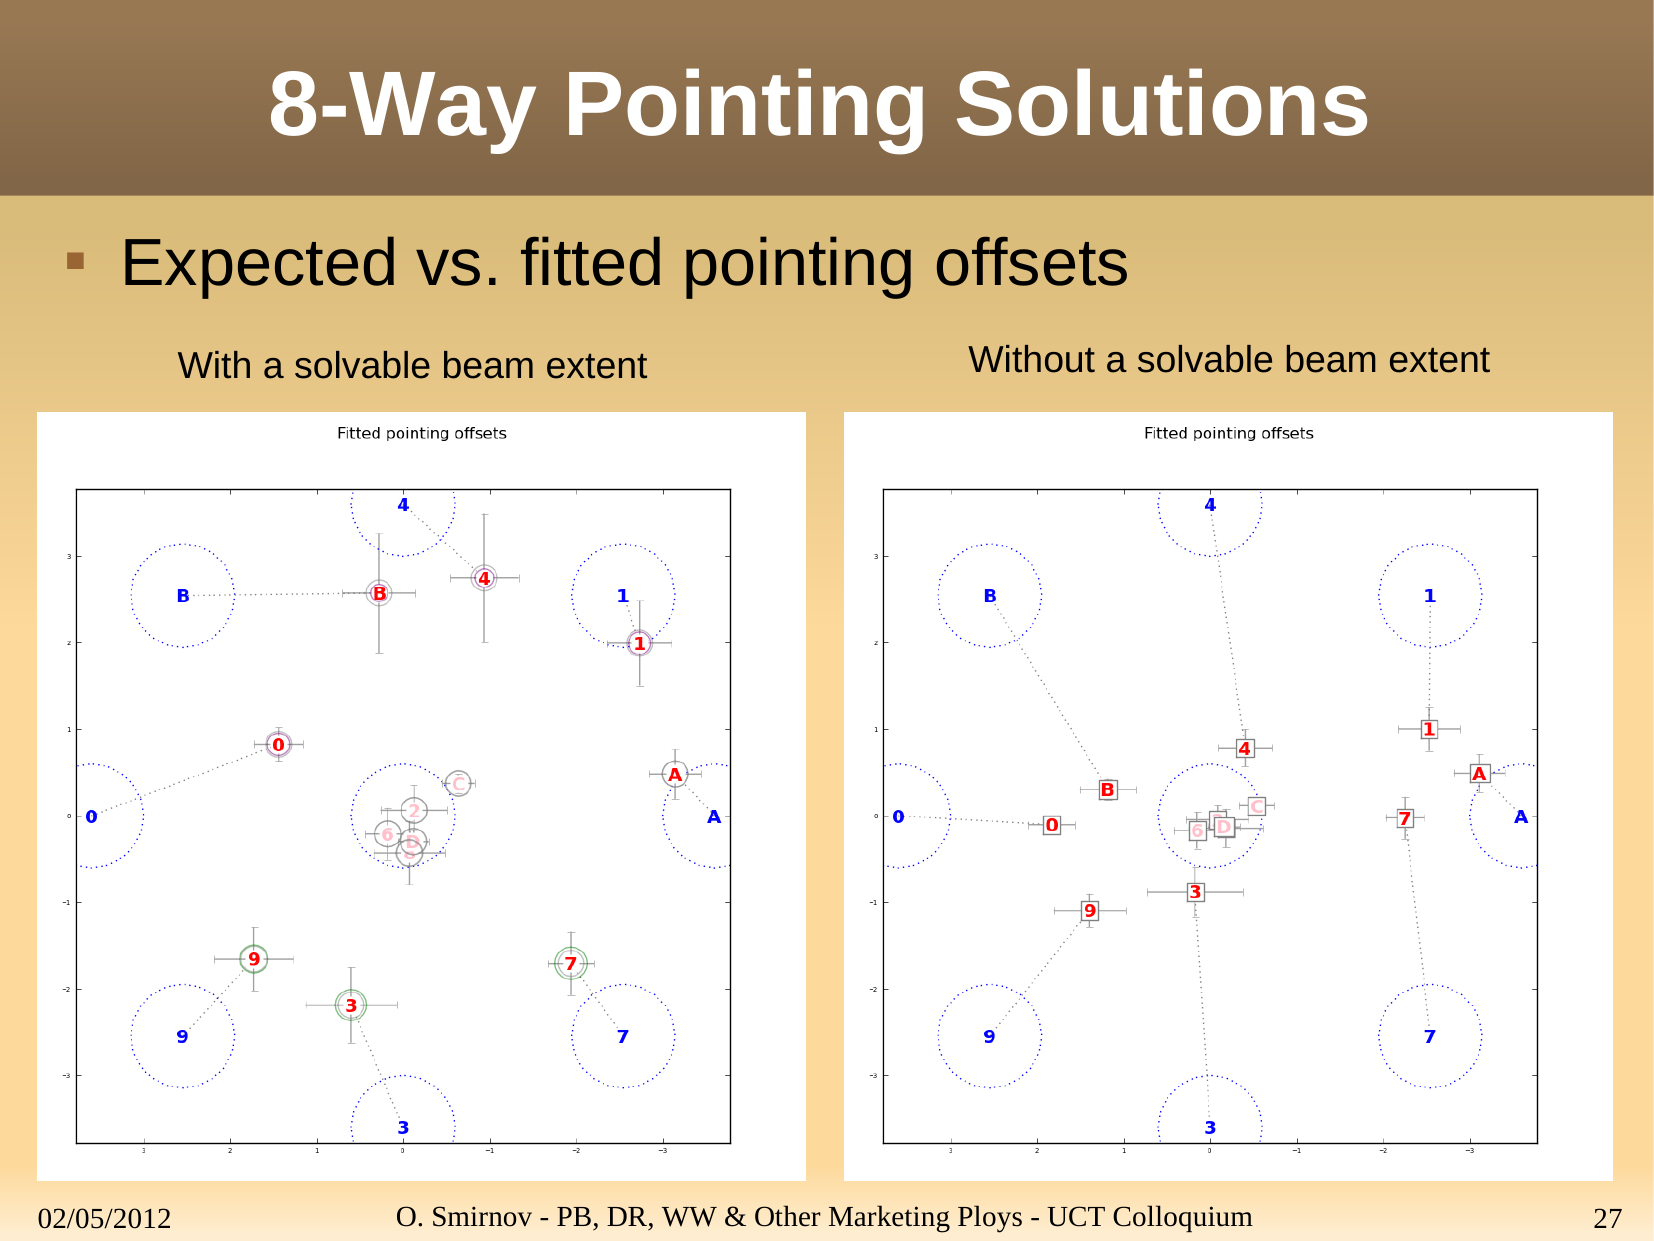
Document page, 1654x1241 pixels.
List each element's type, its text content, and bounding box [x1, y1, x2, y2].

text_box Without a solvable beam extent [854, 331, 1605, 389]
text_box With a solvable beam extent [37, 337, 788, 395]
list Expected vs. fitted pointing offsets [49, 225, 1538, 1029]
picture [0, 0, 1654, 1241]
title 8-Way Pointing Solutions [76, 7, 1565, 200]
